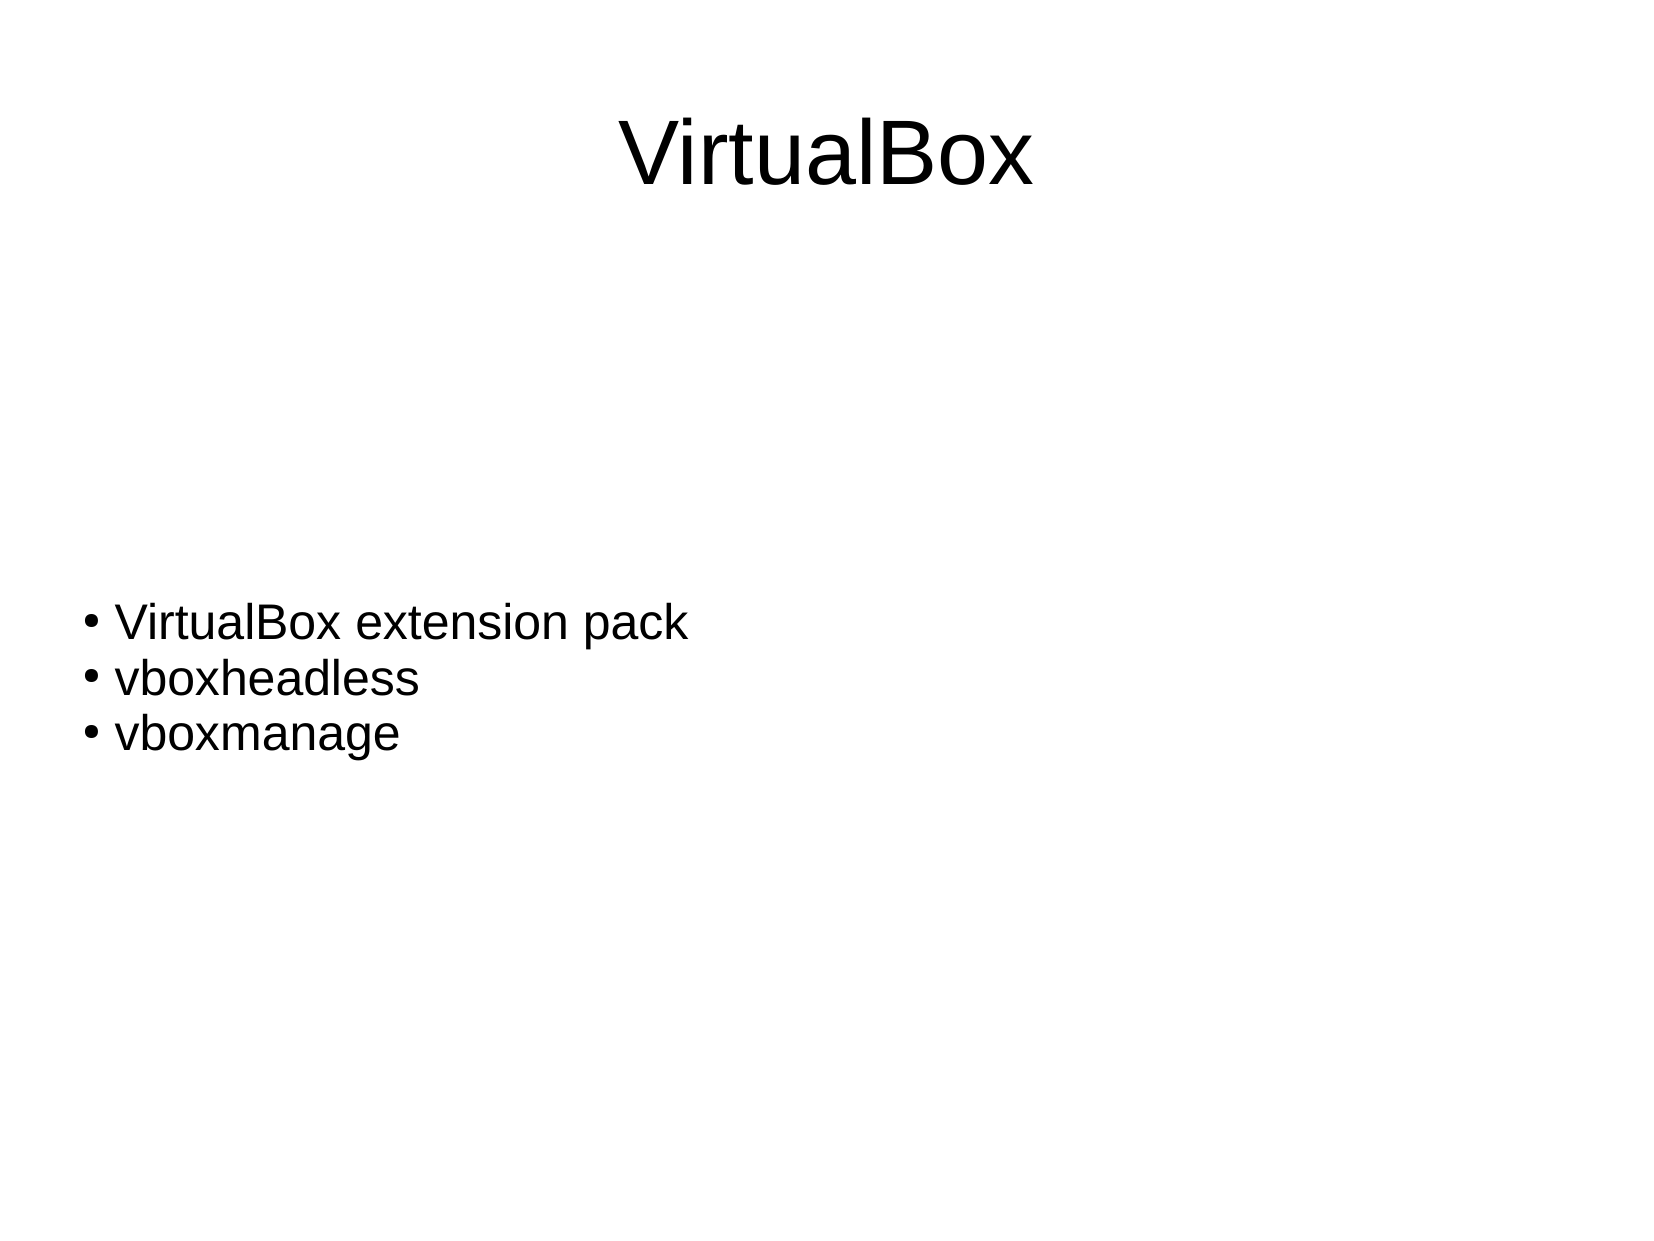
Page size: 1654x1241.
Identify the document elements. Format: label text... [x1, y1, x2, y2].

subtitle VirtualBox extension pack vboxheadless vboxmanage [82, 290, 1538, 1010]
title VirtualBox [82, 49, 1571, 257]
